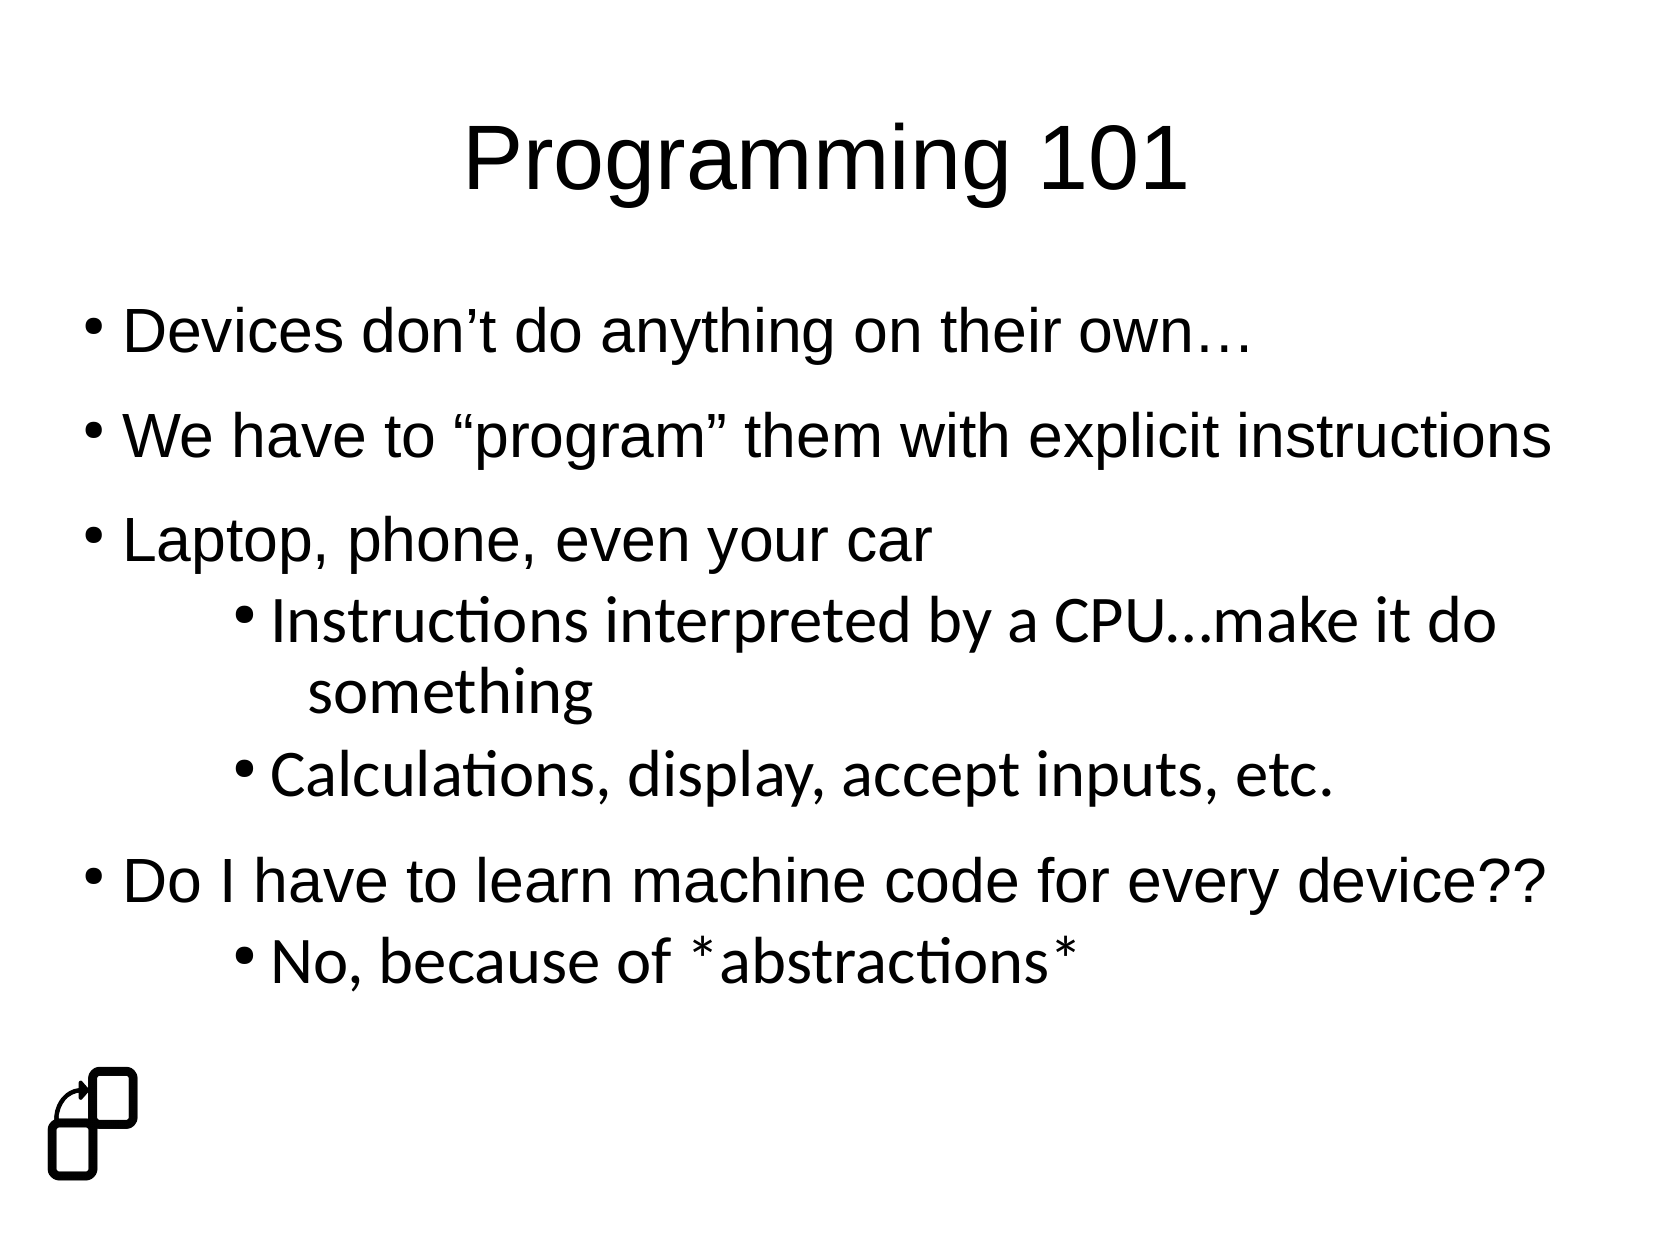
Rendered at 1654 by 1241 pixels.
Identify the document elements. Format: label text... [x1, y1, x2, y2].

title Programming 101 [82, 97, 1571, 209]
list Devices don’t do anything on their own… We have to “program” them with explicit instructions Laptop, phone, even your car Instructions interpreted by a CPU…make it do something Calculations, display, accept inputs, etc. Do I have to learn machine code for every device?? No, because of *abstractions* [82, 290, 1571, 1010]
picture [30, 1062, 153, 1186]
